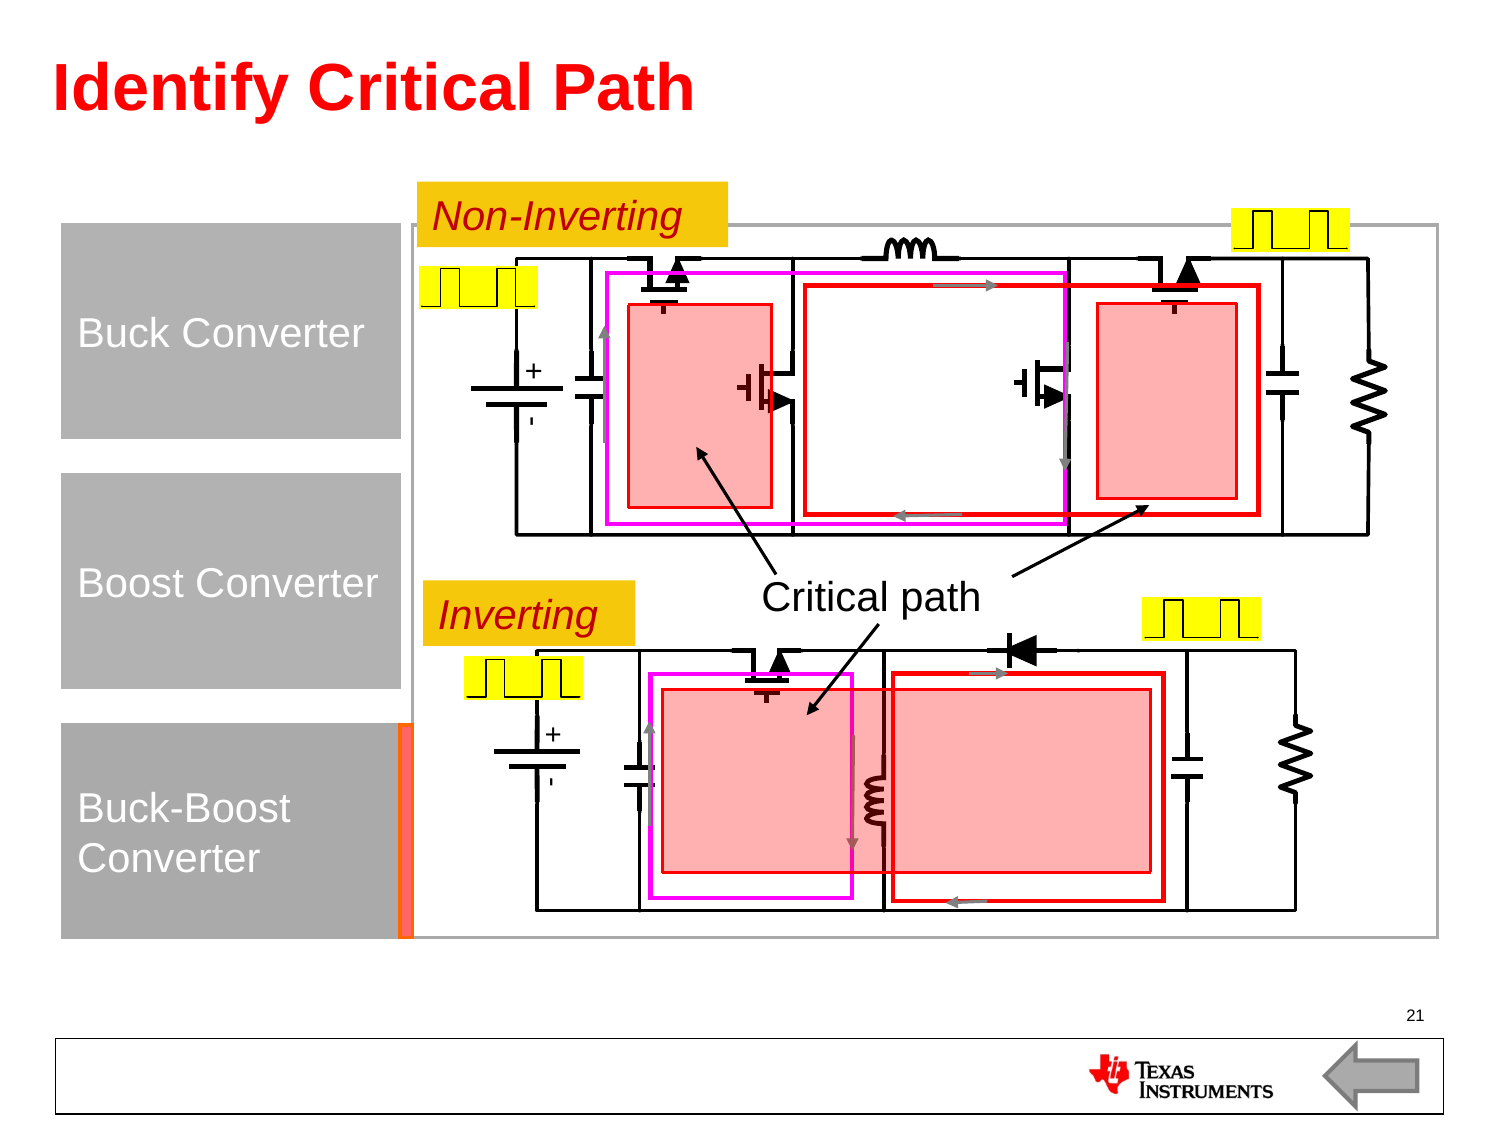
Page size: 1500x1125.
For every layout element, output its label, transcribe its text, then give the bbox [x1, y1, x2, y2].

chart [831, 676, 850, 689]
chart [609, 275, 1063, 522]
picture [1231, 207, 1351, 252]
chart [1067, 288, 1256, 512]
title Identify Critical Path [37, 23, 1426, 158]
text_box Buck-Boost Converter [62, 725, 399, 938]
chart [895, 676, 1161, 899]
text_box Non-Inverting [417, 181, 729, 248]
chart [462, 231, 1394, 543]
text_box Buck Converter [62, 224, 400, 438]
picture [418, 265, 538, 310]
text_box [628, 304, 772, 508]
picture [464, 656, 583, 700]
chart [807, 288, 1063, 512]
text_box <numero> [1089, 997, 1440, 1031]
text_box Critical path [746, 561, 1036, 628]
text_box [1097, 303, 1237, 499]
picture [1142, 596, 1261, 641]
text_box [399, 725, 413, 938]
text_box [1324, 1045, 1418, 1107]
chart [485, 625, 1319, 918]
text_box Inverting [423, 580, 636, 646]
chart [906, 517, 1063, 522]
chart [749, 517, 1121, 543]
text_box [662, 689, 1151, 873]
text_box Boost Converter [62, 474, 400, 688]
chart [653, 676, 850, 896]
picture [1087, 1052, 1274, 1099]
